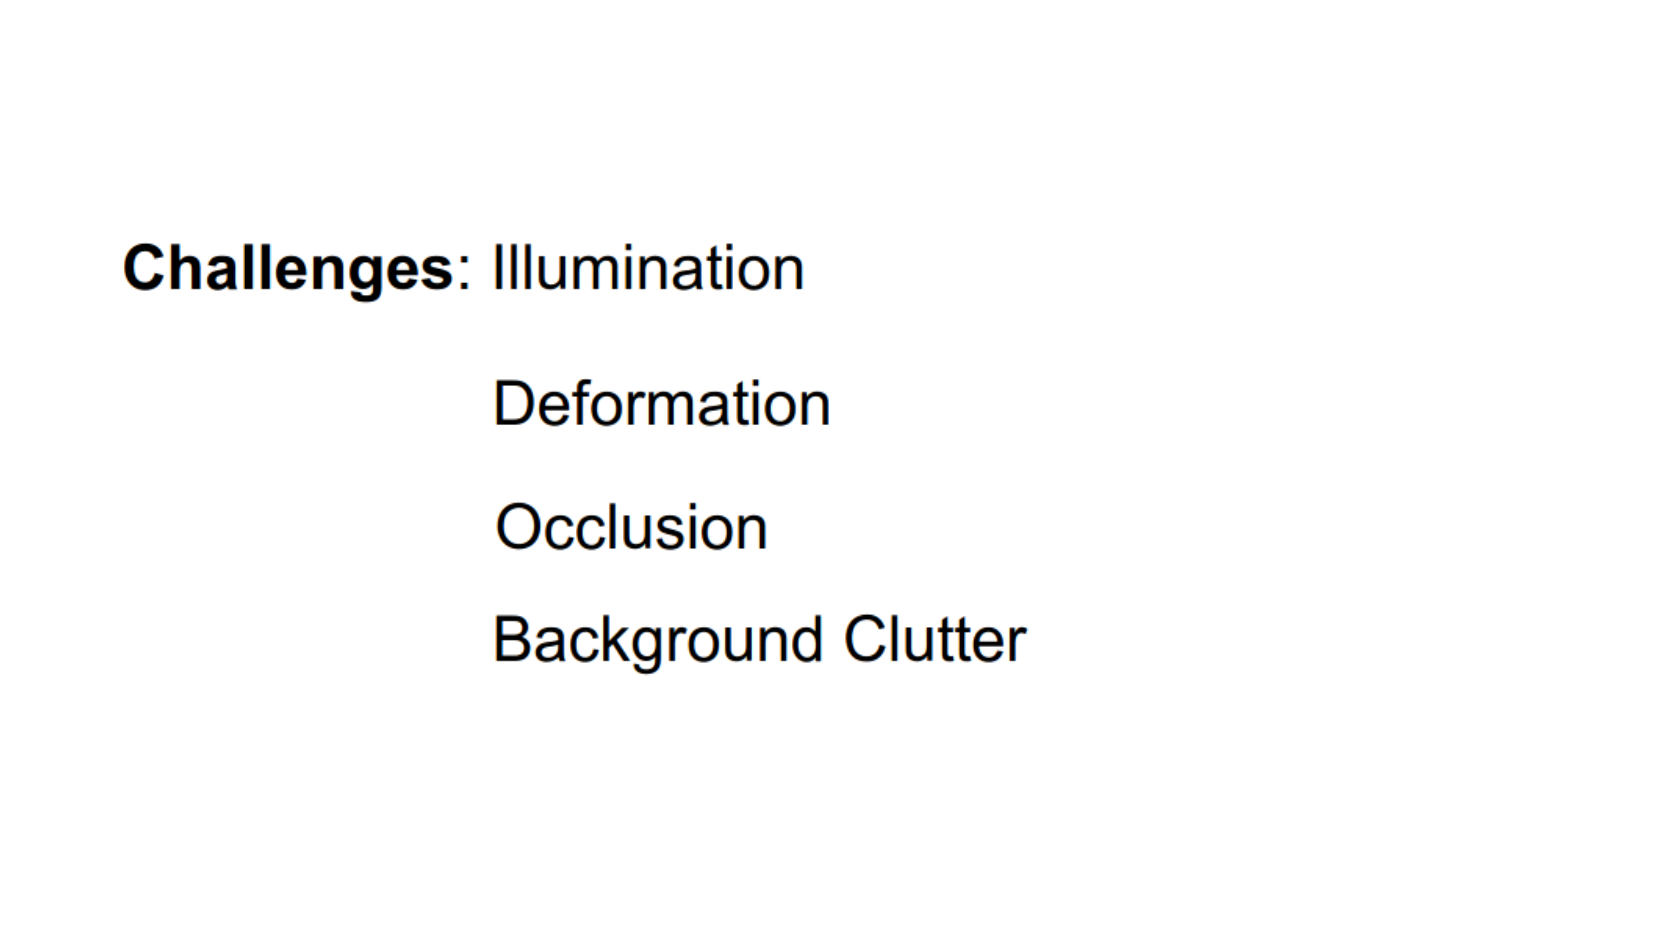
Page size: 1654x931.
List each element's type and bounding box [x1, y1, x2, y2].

picture [98, 222, 856, 331]
picture [480, 599, 1074, 682]
picture [480, 364, 854, 451]
picture [481, 489, 796, 586]
